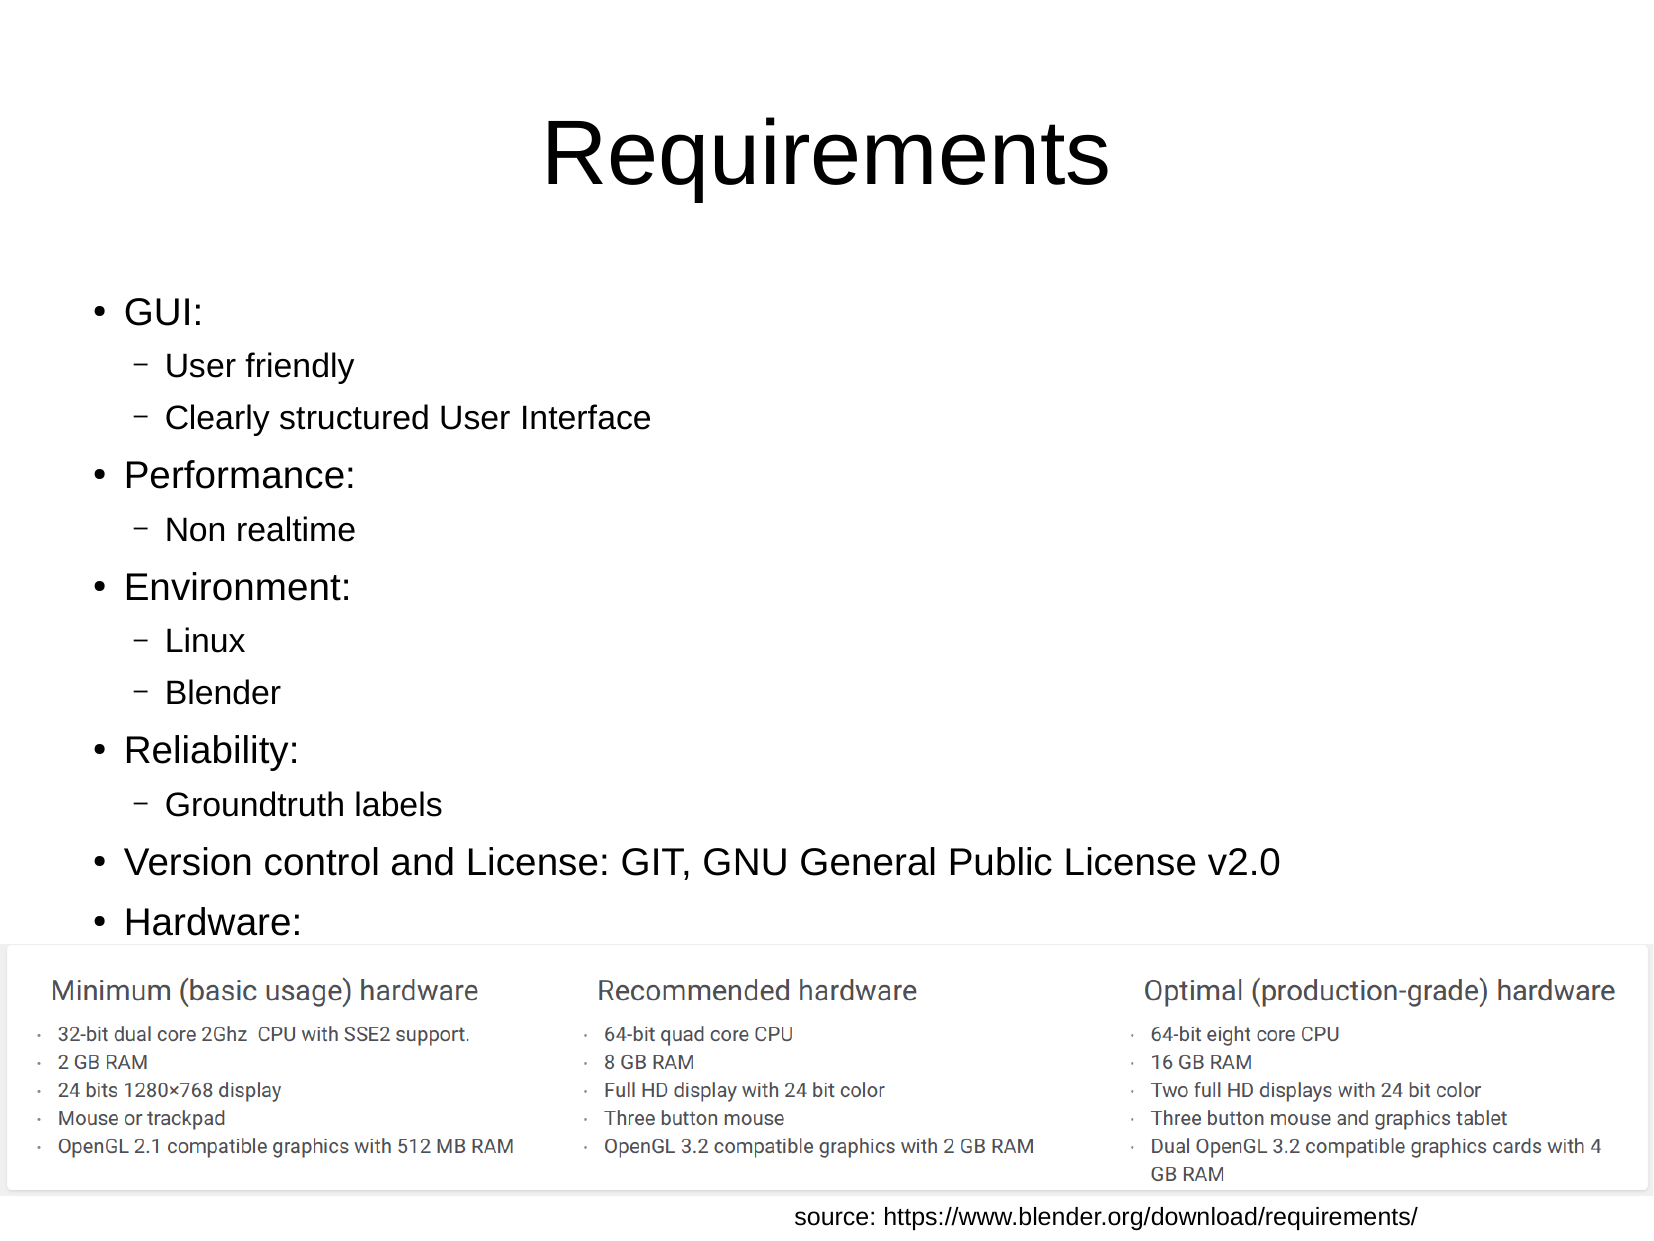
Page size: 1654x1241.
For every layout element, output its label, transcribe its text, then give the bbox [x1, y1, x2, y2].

list GUI: User friendly Clearly structured User Interface Performance: Non realtime Environment: Linux Blender Reliability: Groundtruth labels Version control and License: GIT, GNU General Public License v2.0 Hardware: . [82, 290, 1571, 944]
picture [0, 944, 1654, 1196]
text_box source: https://www.blender.org/download/requirements/ [779, 1195, 1630, 1239]
title Requirements [82, 49, 1571, 257]
